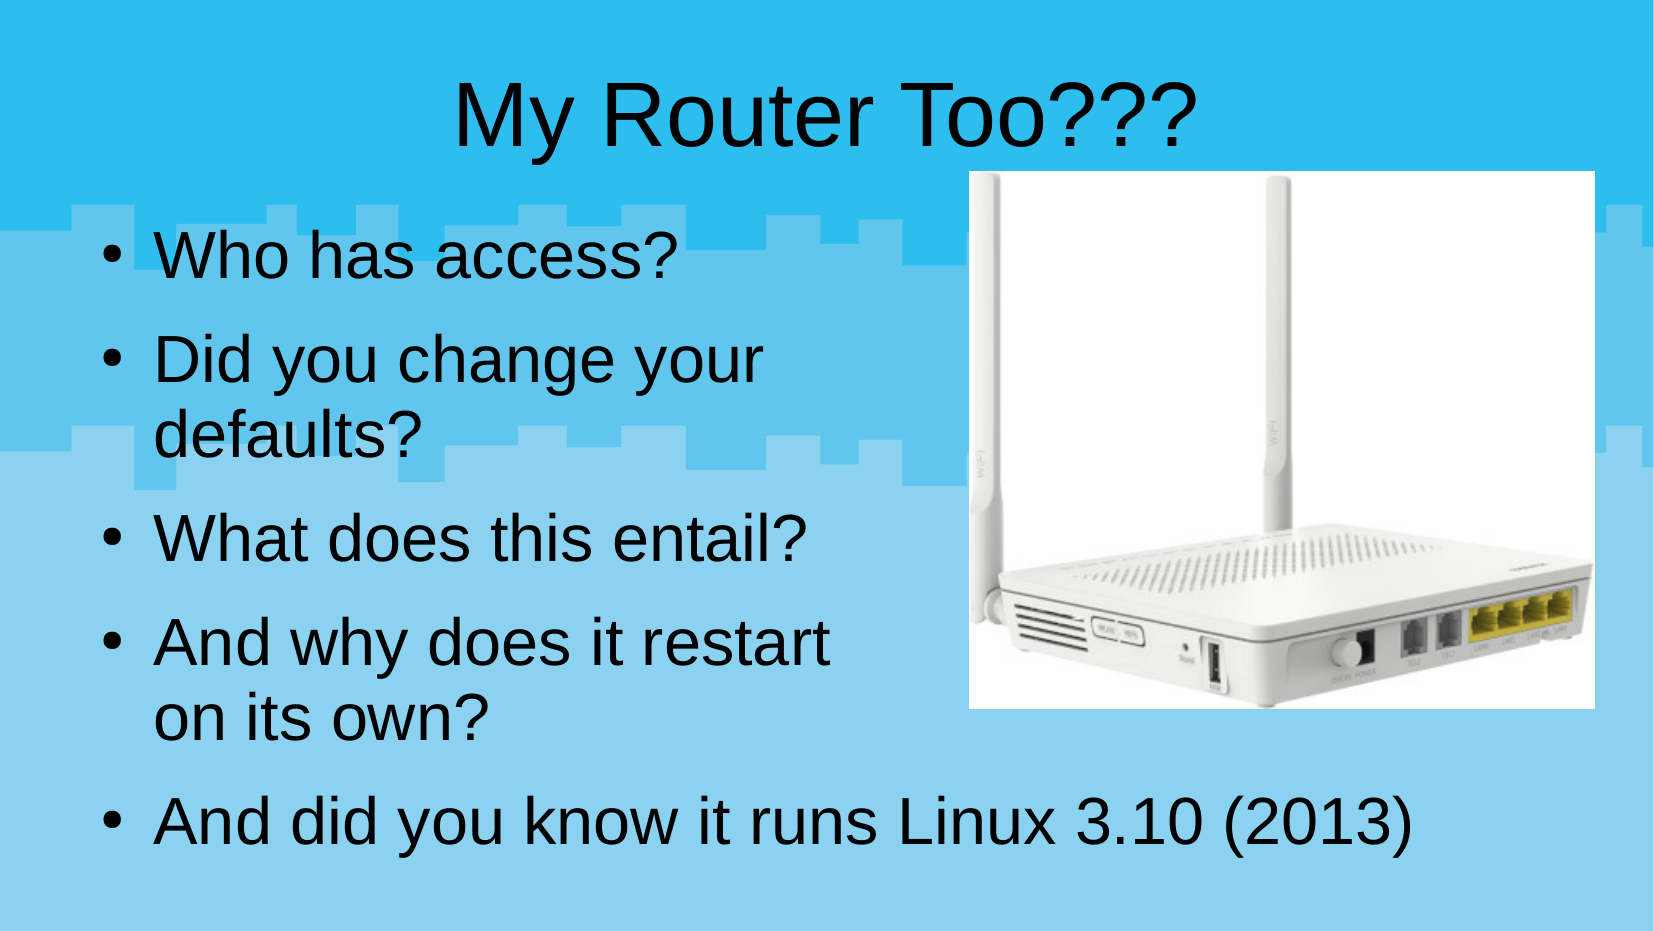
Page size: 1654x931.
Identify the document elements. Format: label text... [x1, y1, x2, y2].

title My Router Too??? [82, 37, 1571, 193]
picture [0, 0, 1654, 931]
list Who has access? Did you change your defaults? What does this entail? And why does it restart on its own? And did you know it runs Linux 3.10 (2013) [82, 217, 1571, 886]
